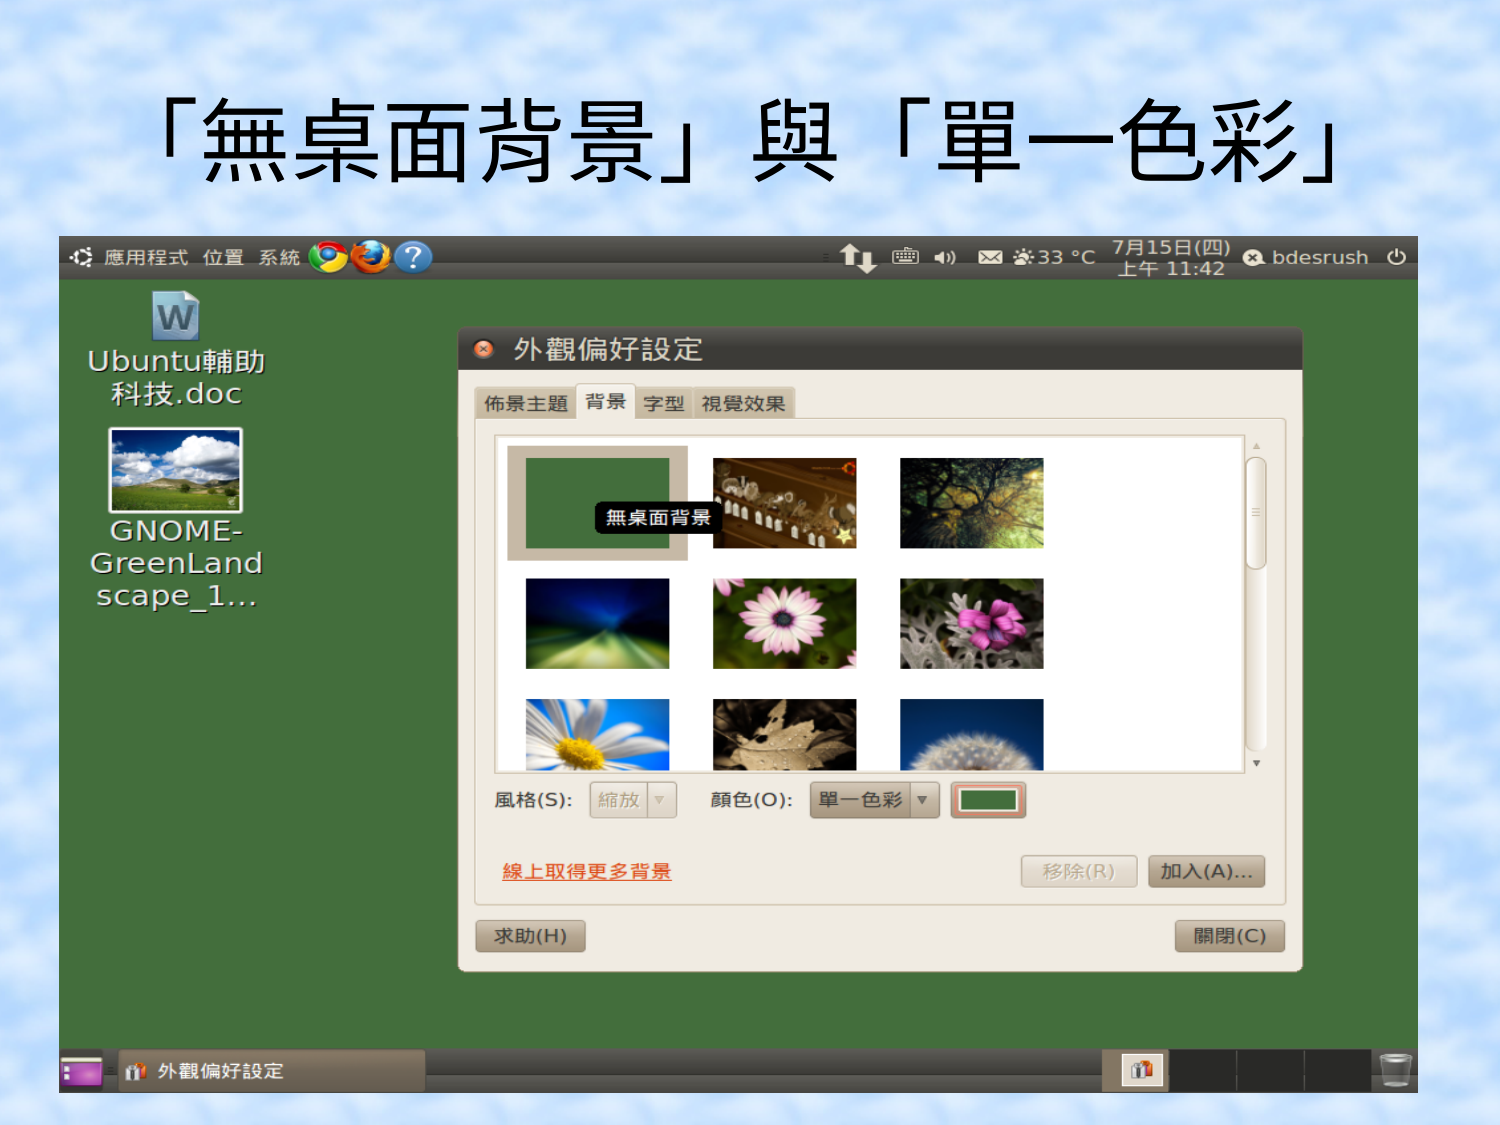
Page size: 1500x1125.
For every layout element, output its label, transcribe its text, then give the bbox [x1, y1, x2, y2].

picture [0, 0, 1500, 1125]
title 「無桌面背景」與「單一色彩」 [75, 20, 1425, 257]
